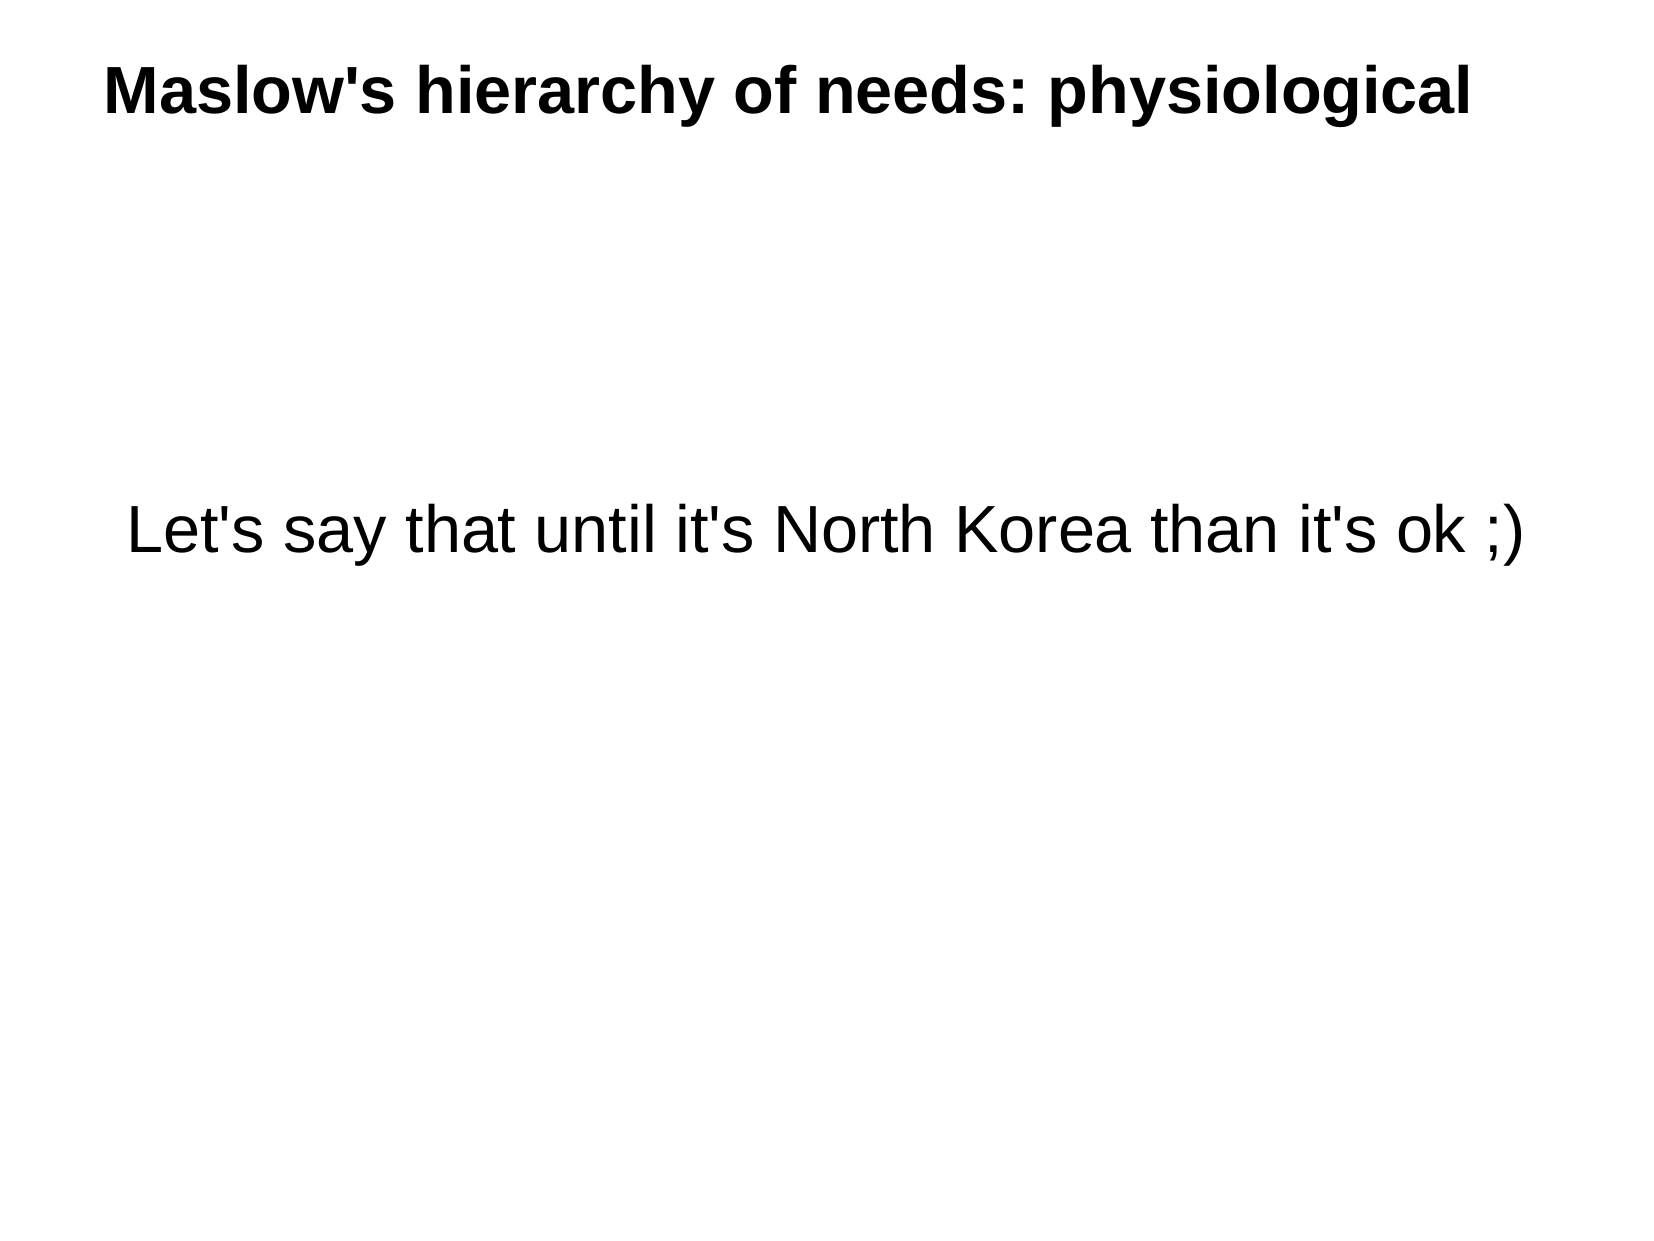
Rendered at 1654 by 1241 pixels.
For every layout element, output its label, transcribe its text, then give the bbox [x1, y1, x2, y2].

text_box Let's say that until it's North Korea than it's ok ;) [82, 49, 1571, 1010]
subtitle Maslow's hierarchy of needs: physiological [0, 15, 1654, 241]
